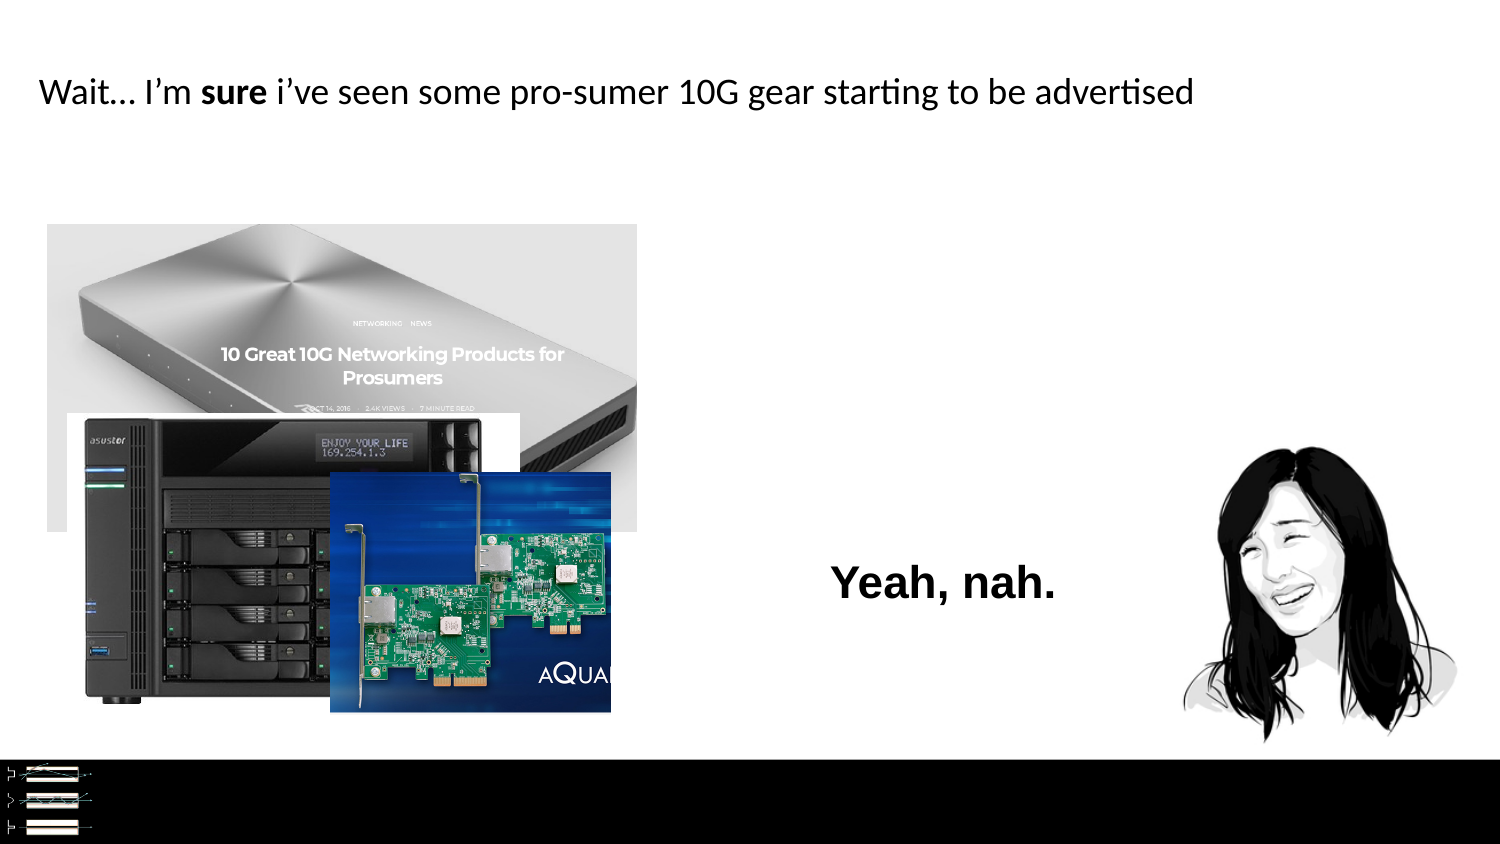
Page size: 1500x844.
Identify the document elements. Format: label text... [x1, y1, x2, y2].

text_box Yeah, nah. [814, 549, 1252, 616]
picture [5, 761, 95, 837]
picture [1145, 420, 1489, 756]
title Wait… I’m sure i’ve seen some pro-sumer 10G gear starting to be advertised [38, 24, 1464, 166]
picture [47, 224, 637, 715]
